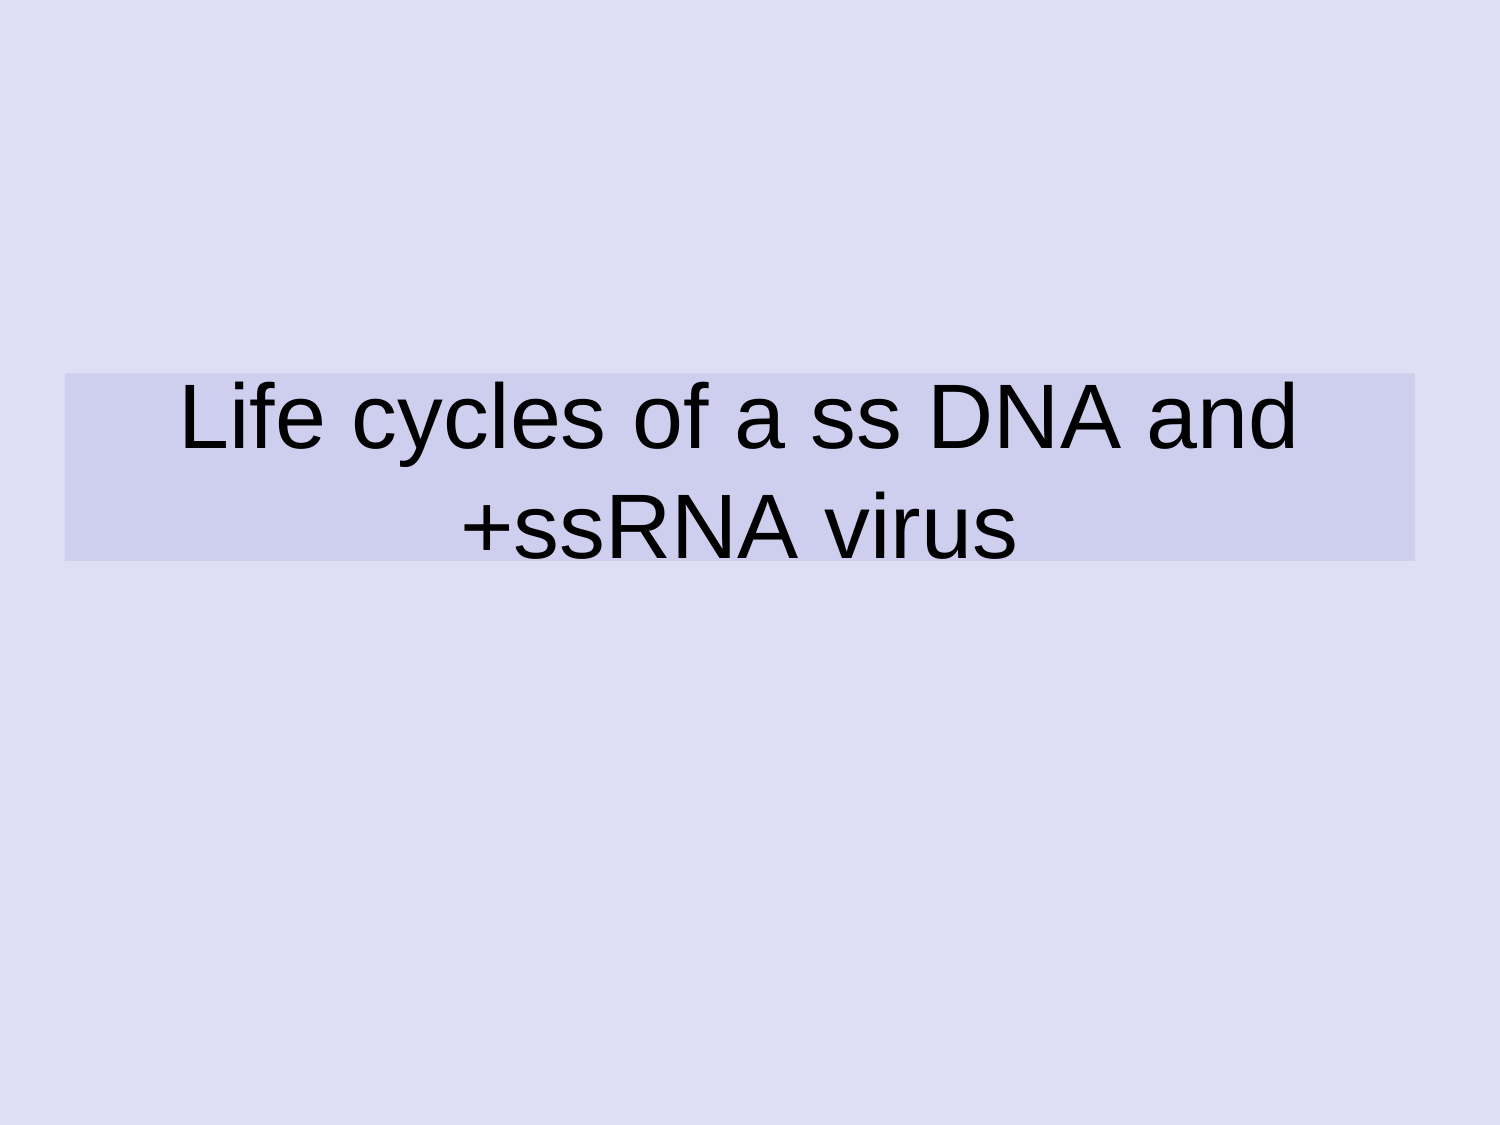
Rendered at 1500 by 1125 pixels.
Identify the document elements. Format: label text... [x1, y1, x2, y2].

title Life cycles of a ss DNA and +ssRNA virus [64, 373, 1415, 561]
